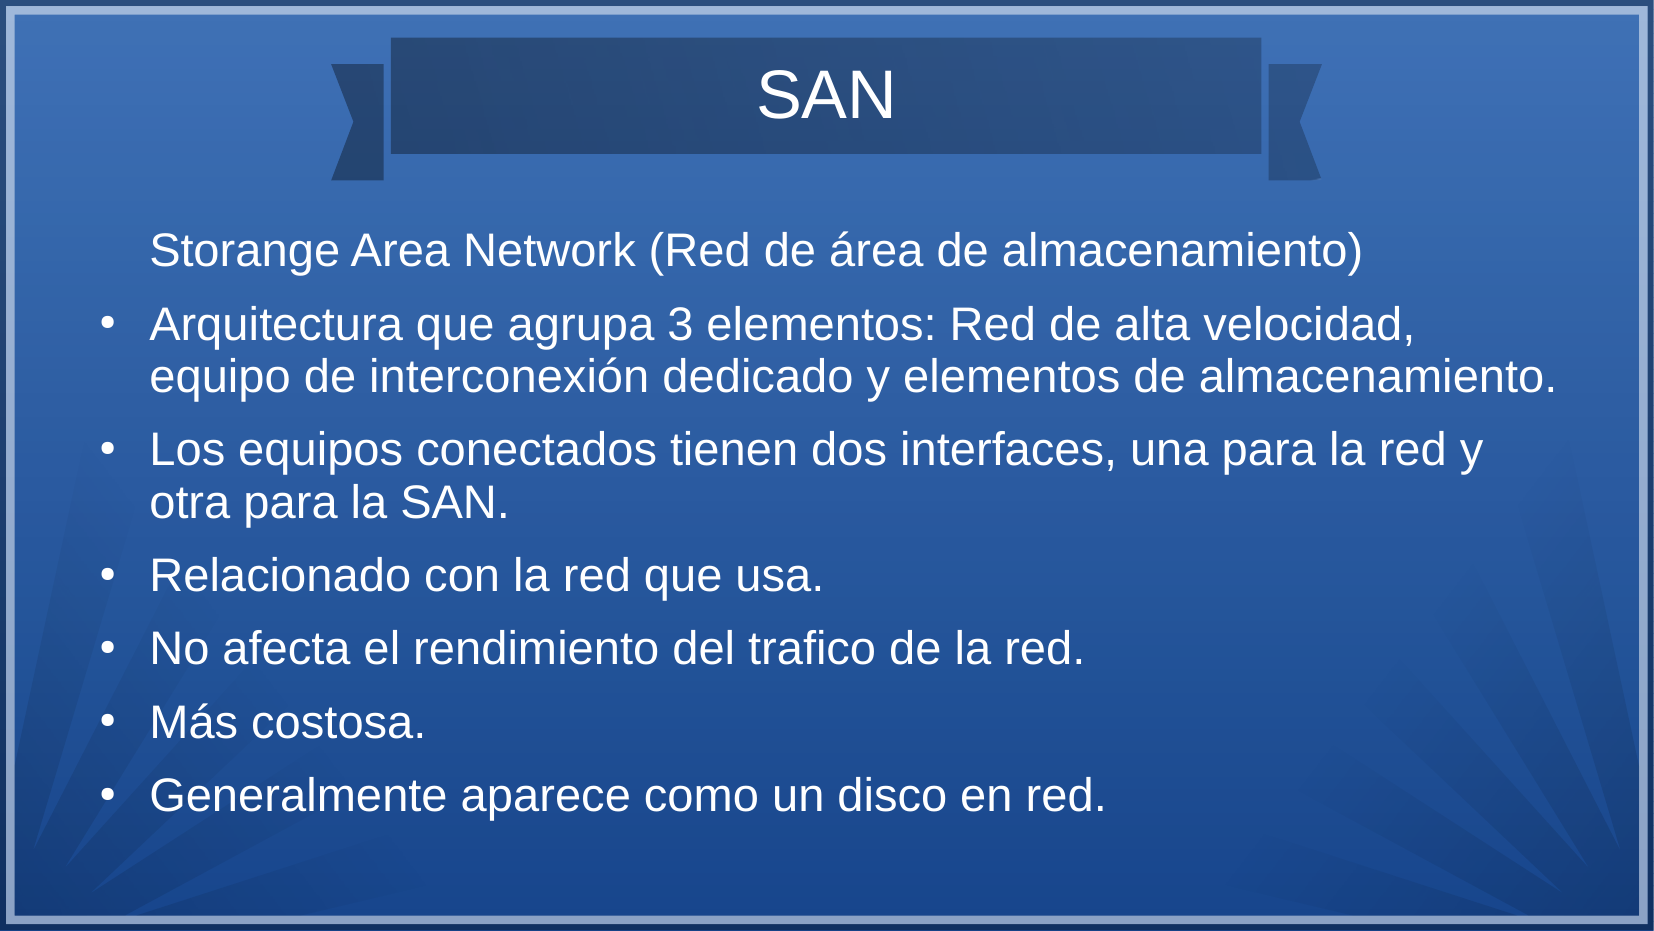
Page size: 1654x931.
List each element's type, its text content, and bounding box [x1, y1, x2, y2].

list Storange Area Network (Red de área de almacenamiento) Arquitectura que agrupa 3 elementos: Red de alta velocidad, equipo de interconexión dedicado y elementos de almacenamiento. Los equipos conectados tienen dos interfaces, una para la red y otra para la SAN. Relacionado con la red que usa. No afecta el rendimiento del trafico de la red. Más costosa. Generalmente aparece como un disco en red. [82, 224, 1571, 848]
title SAN [389, 35, 1264, 154]
